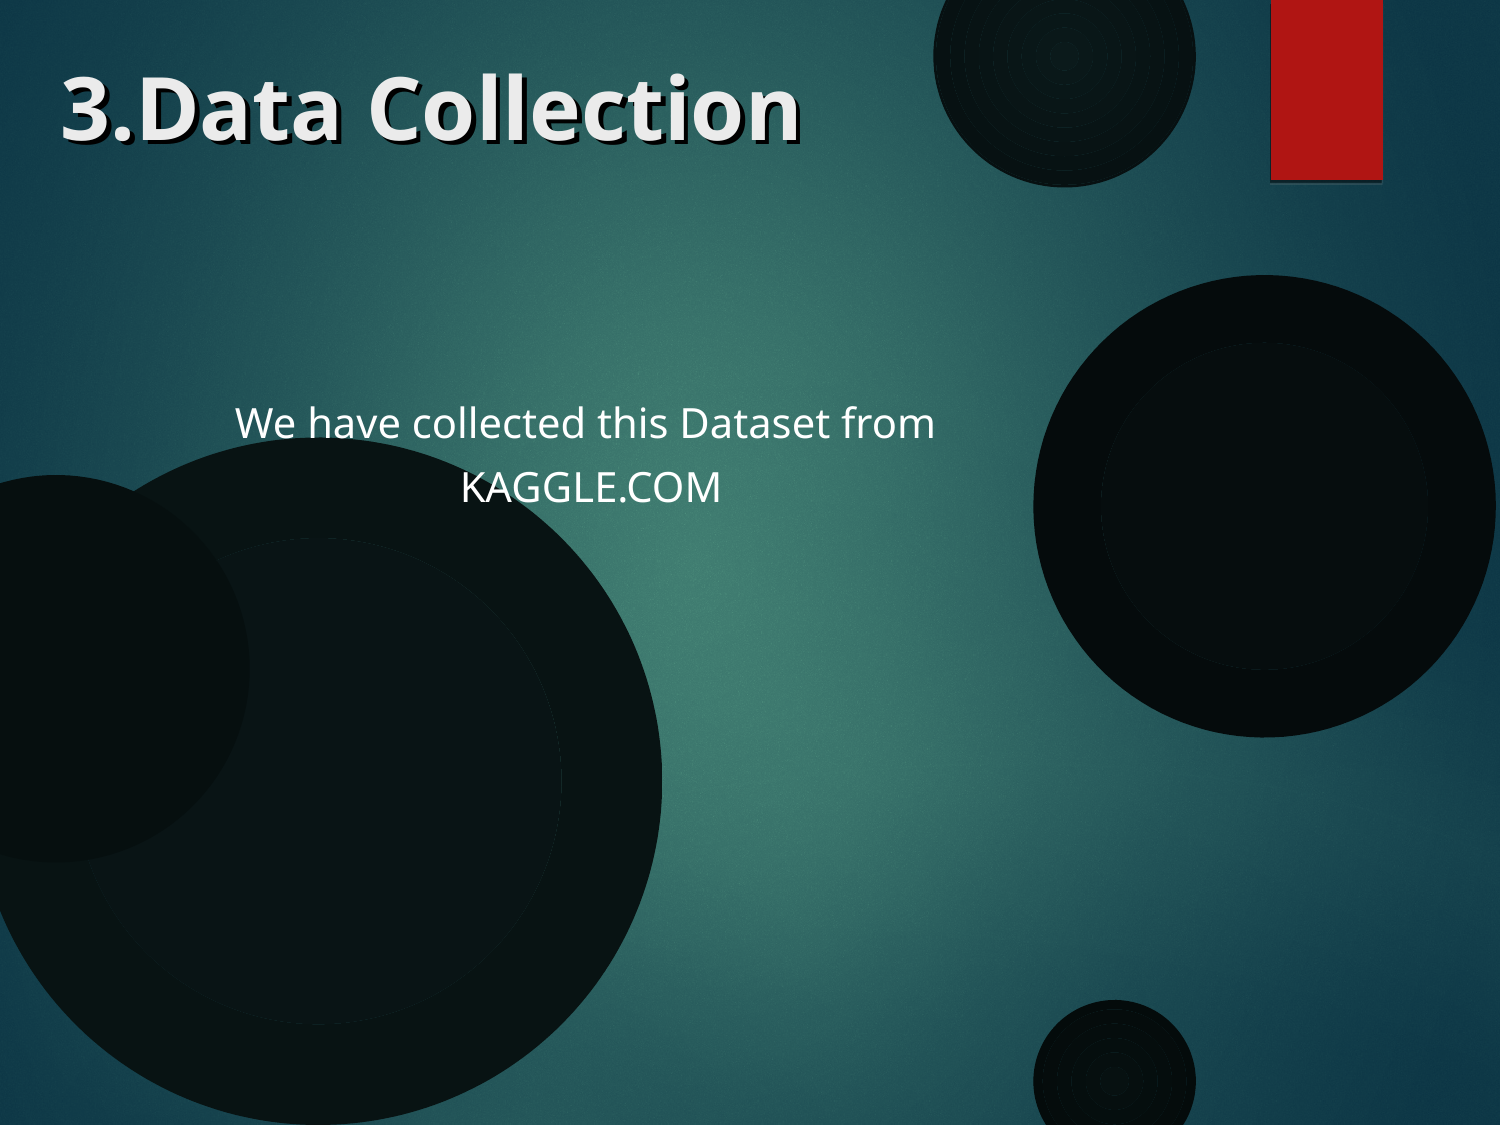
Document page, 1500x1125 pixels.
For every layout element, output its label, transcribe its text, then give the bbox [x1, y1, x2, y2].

title 3.Data Collection [0, 45, 1351, 233]
list We have collected this Dataset from KAGGLE.COM [0, 262, 1351, 1005]
